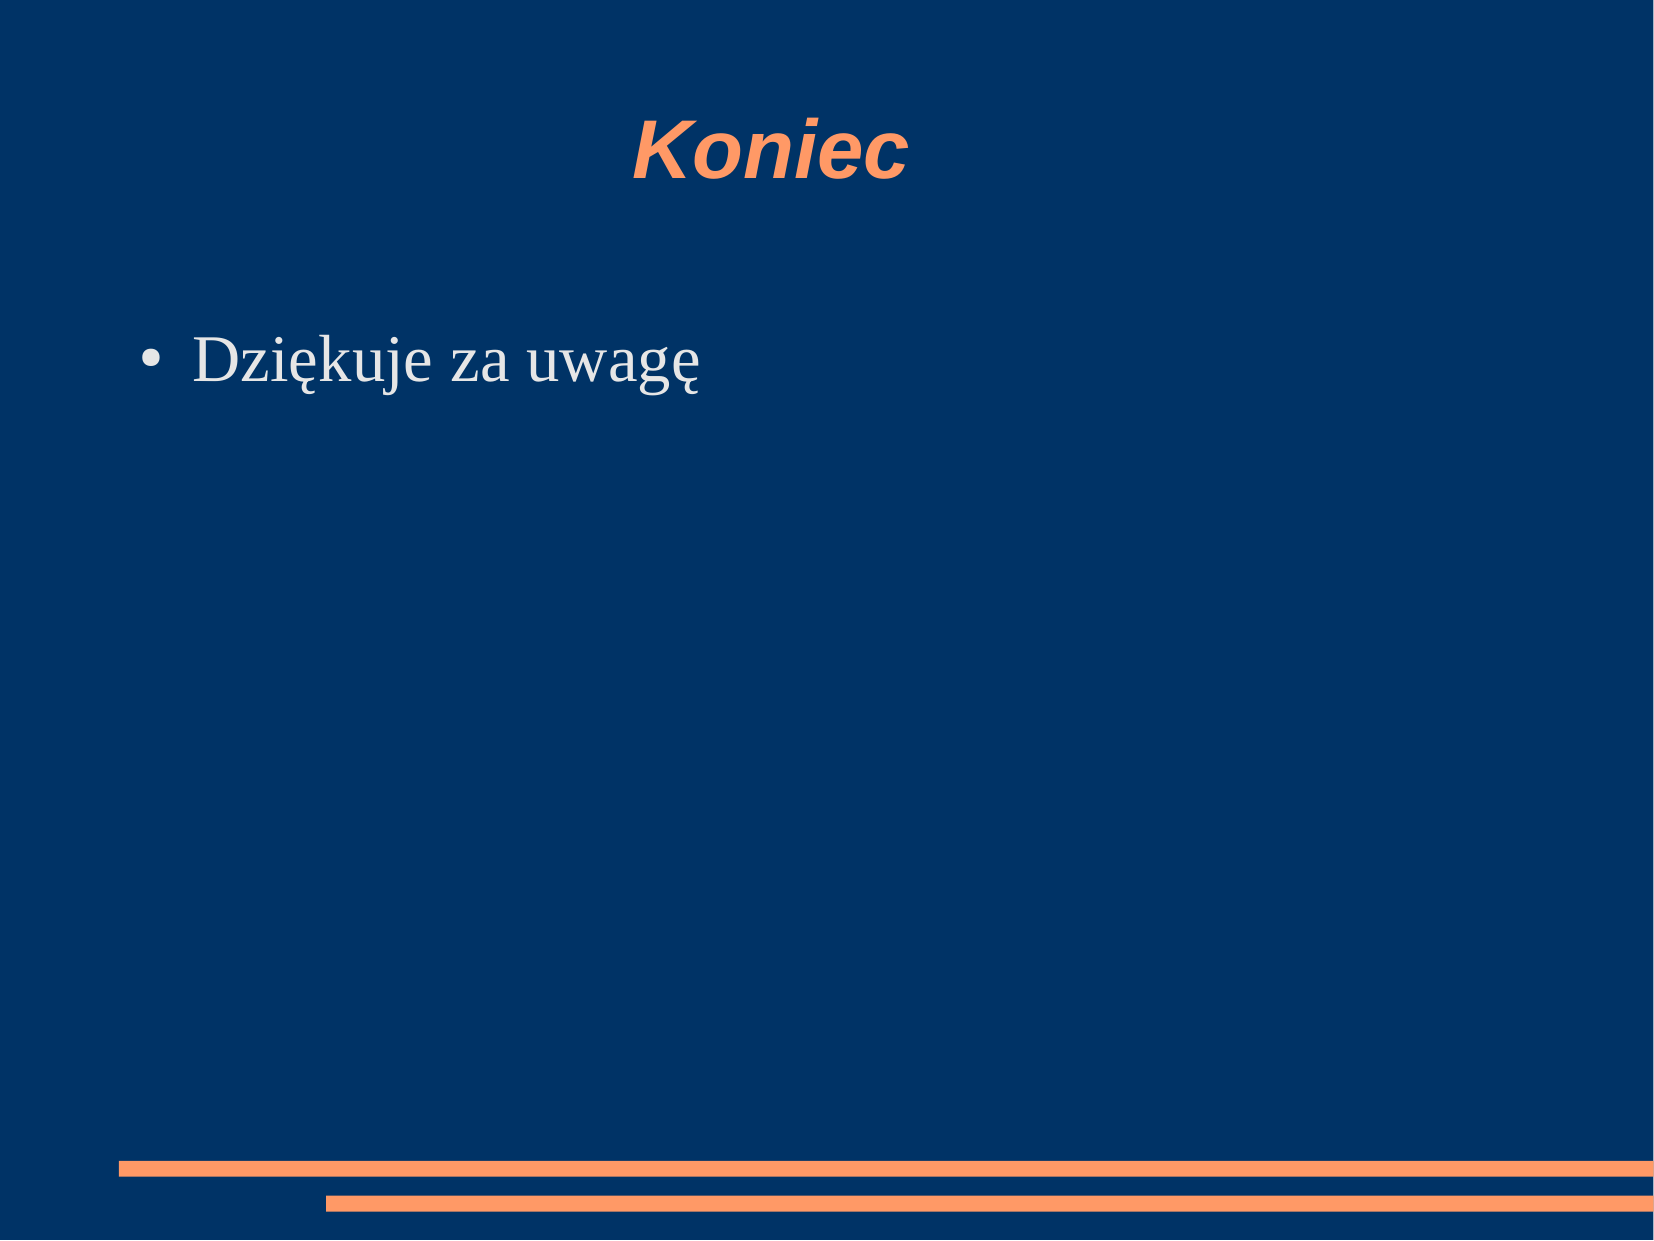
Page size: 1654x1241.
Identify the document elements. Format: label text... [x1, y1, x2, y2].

list Dziękuje za uwagę [121, 321, 1561, 1132]
title Koniec [121, 46, 1534, 254]
